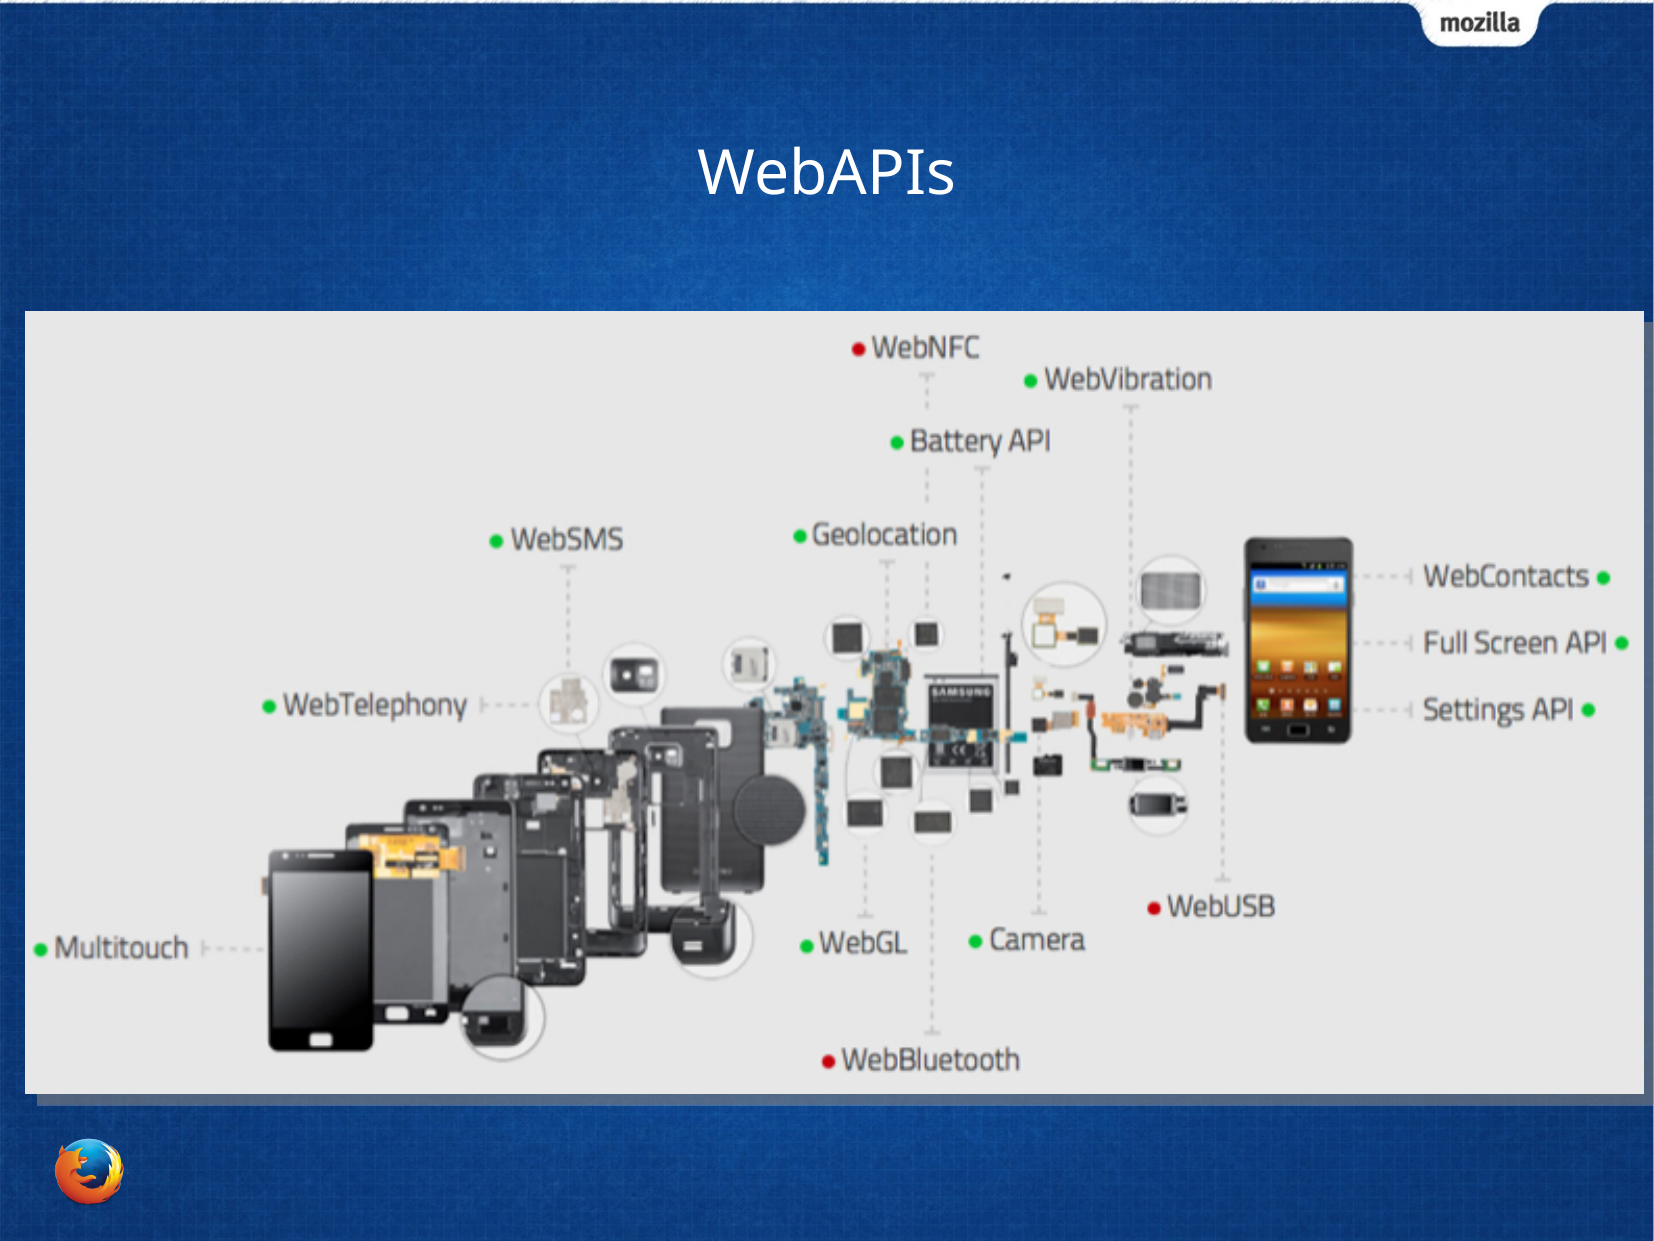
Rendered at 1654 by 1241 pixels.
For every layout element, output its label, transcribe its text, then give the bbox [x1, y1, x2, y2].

title WebAPIs [82, 49, 1571, 257]
picture [0, 0, 1654, 1241]
